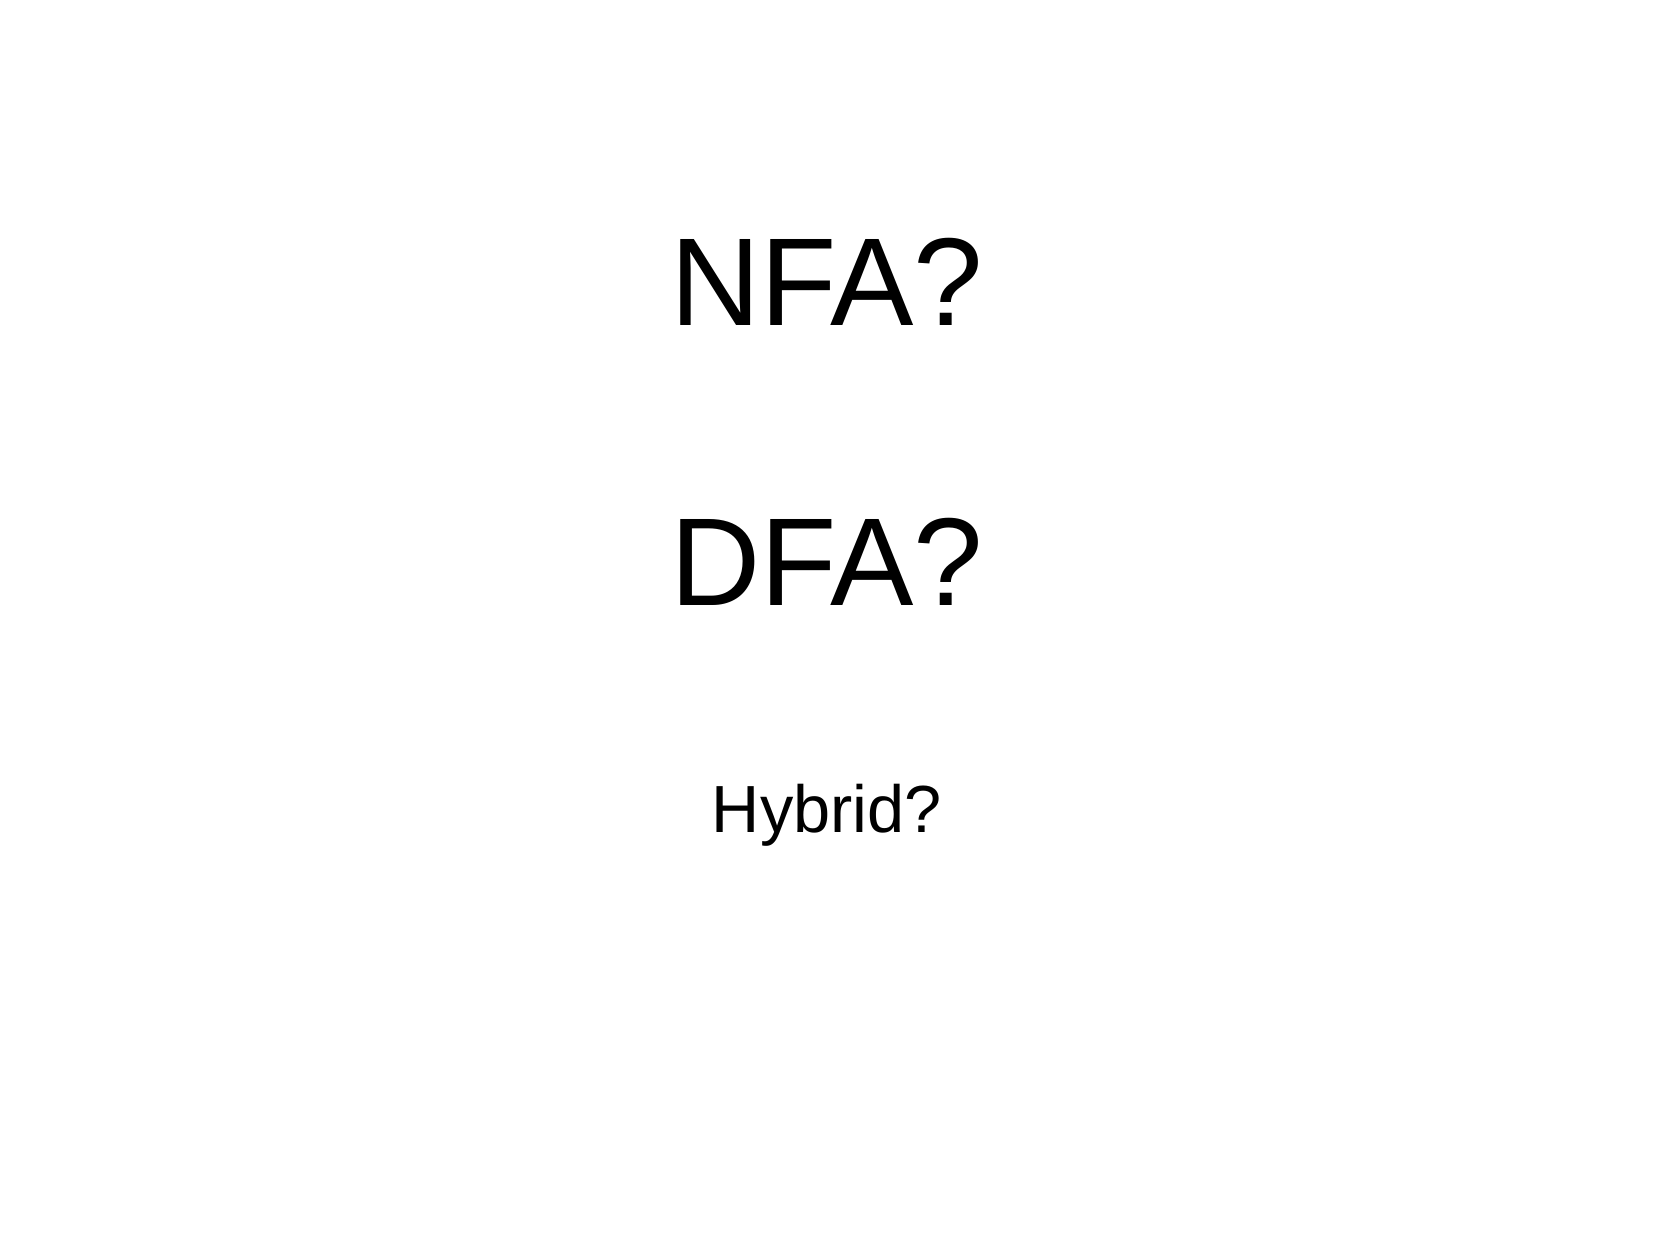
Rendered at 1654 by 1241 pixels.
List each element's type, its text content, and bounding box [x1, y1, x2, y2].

subtitle NFA? DFA? Hybrid? [82, 49, 1571, 1010]
